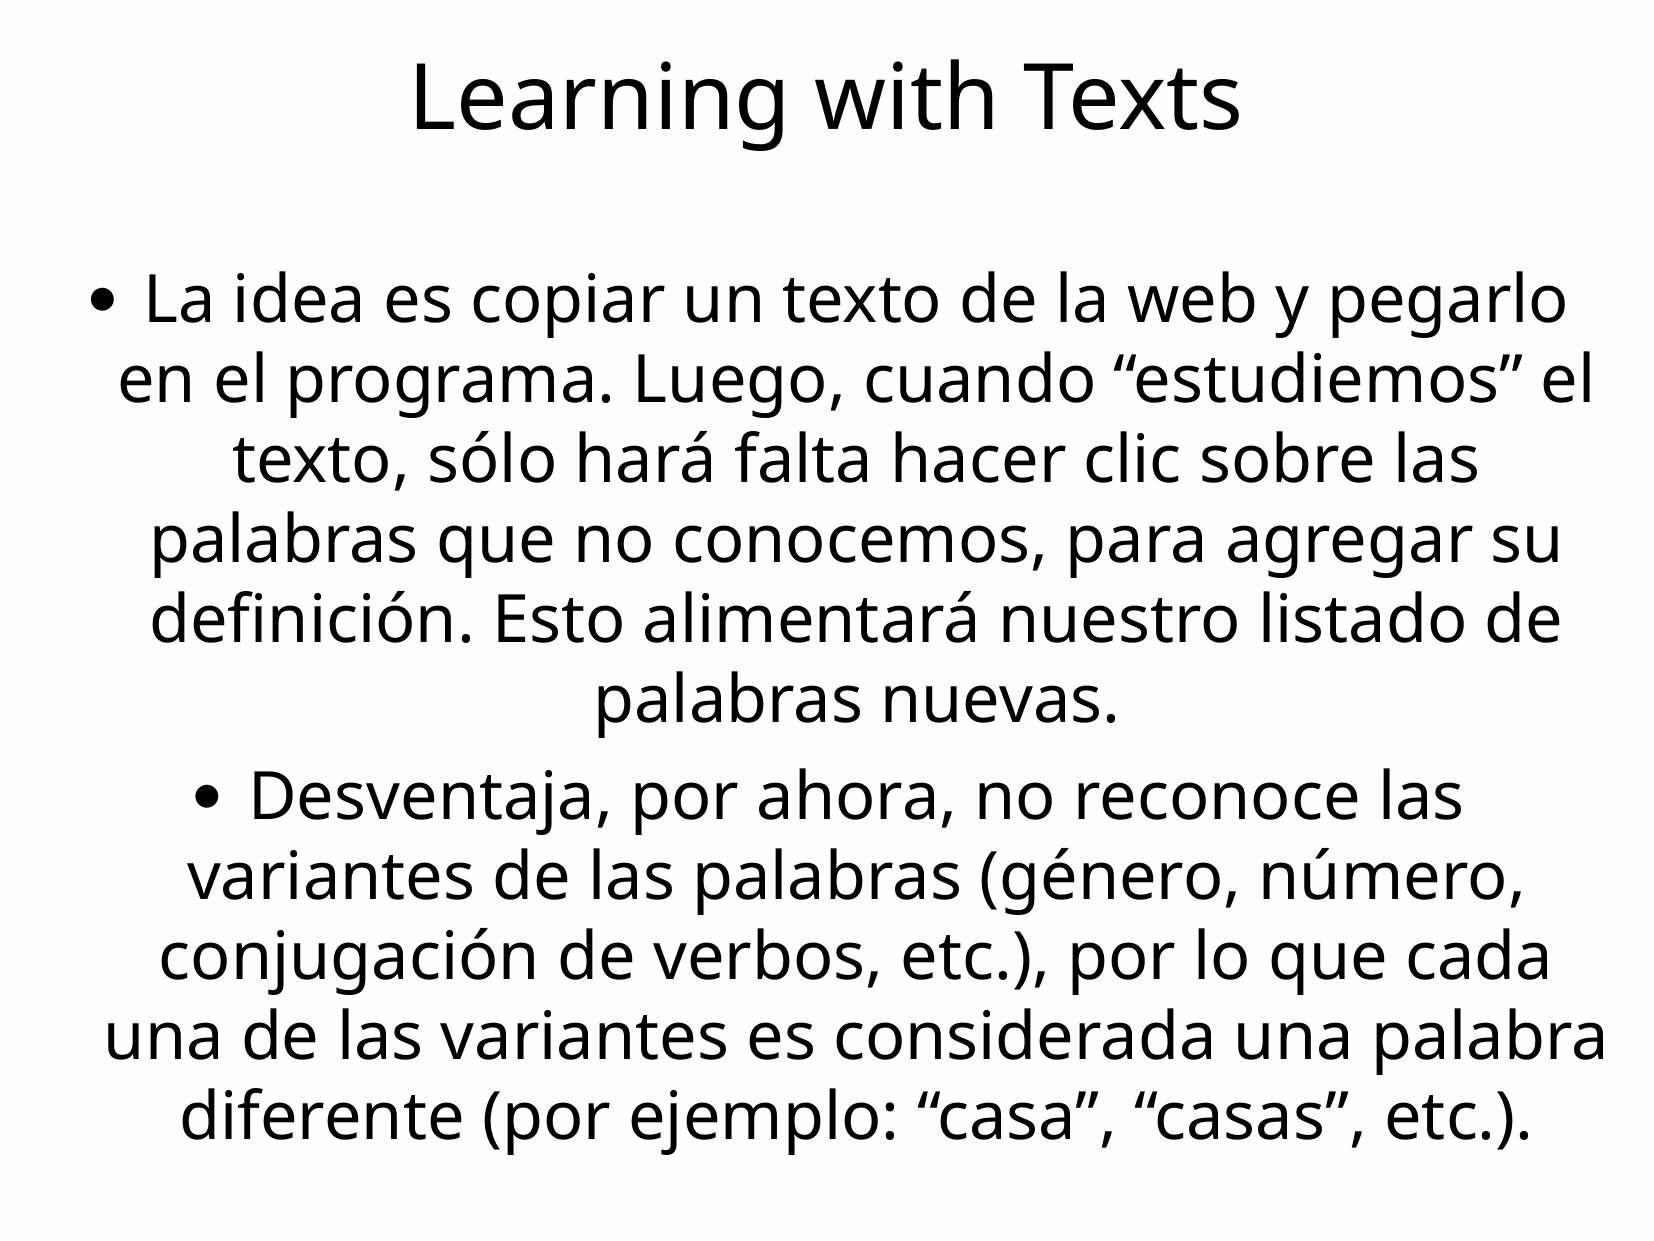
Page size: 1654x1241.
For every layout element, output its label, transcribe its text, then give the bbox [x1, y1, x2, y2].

title Learning with Texts [82, 0, 1571, 186]
list La idea es copiar un texto de la web y pegarlo en el programa. Luego, cuando “estudiemos” el texto, sólo hará falta hacer clic sobre las palabras que no conocemos, para agregar su definición. Esto alimentará nuestro listado de palabras nuevas. Desventaja, por ahora, no reconoce las variantes de las palabras (género, número, conjugación de verbos, etc.), por lo que cada una de las variantes es considerada una palabra diferente (por ejemplo: “casa”, “casas”, etc.). [31, 186, 1627, 1223]
